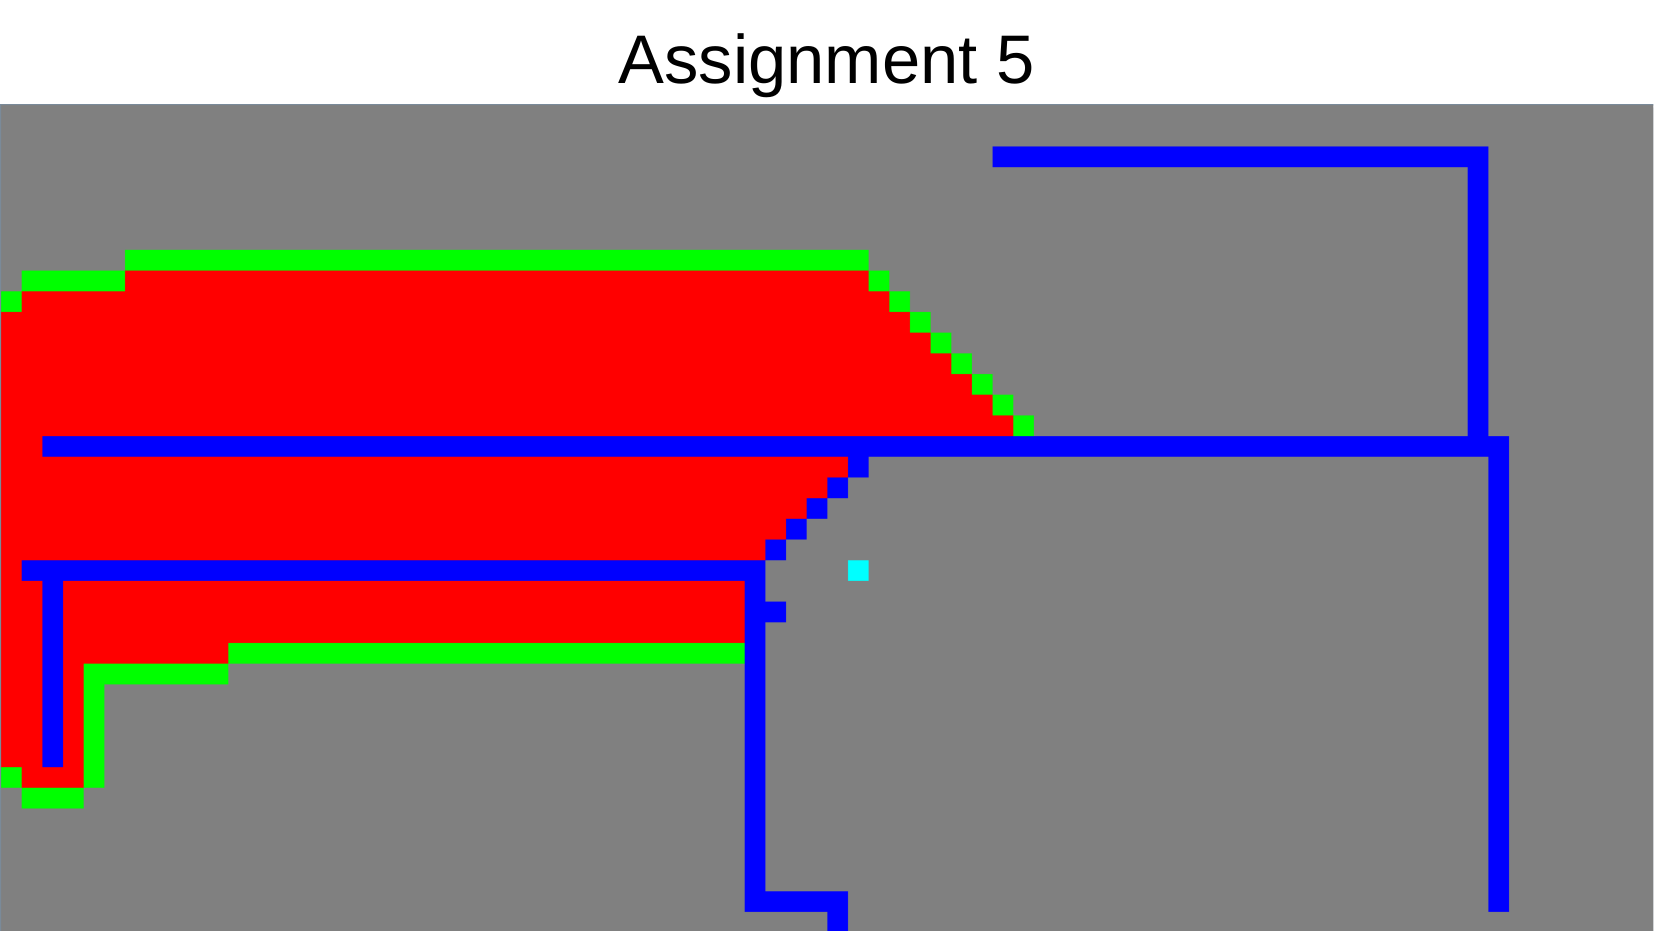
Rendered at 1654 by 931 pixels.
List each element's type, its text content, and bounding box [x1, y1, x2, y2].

picture [0, 104, 1654, 931]
title Assignment 5 [82, 0, 1571, 104]
